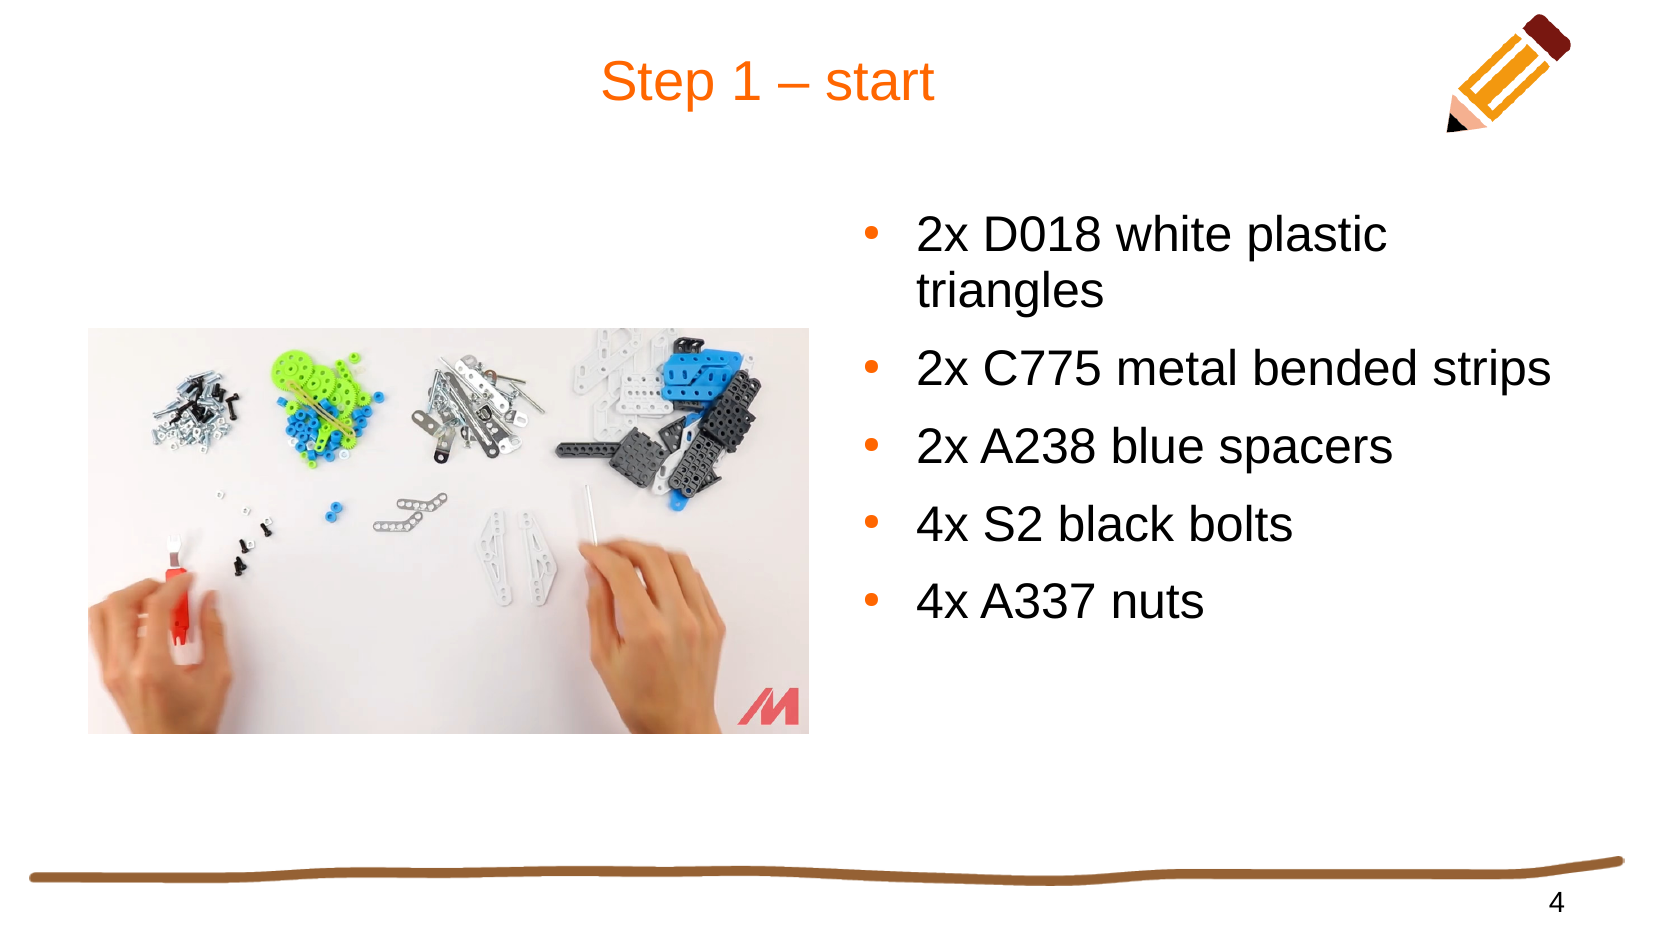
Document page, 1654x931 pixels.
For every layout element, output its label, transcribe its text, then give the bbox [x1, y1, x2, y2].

title Step 1 – start [88, 29, 1447, 133]
picture [1446, 14, 1571, 133]
picture [29, 856, 1625, 886]
list 2x D018 white plastic triangles 2x C775 metal bended strips 2x A238 blue spacers 4x S2 black bolts 4x A337 nuts [845, 206, 1566, 857]
picture [88, 328, 809, 735]
